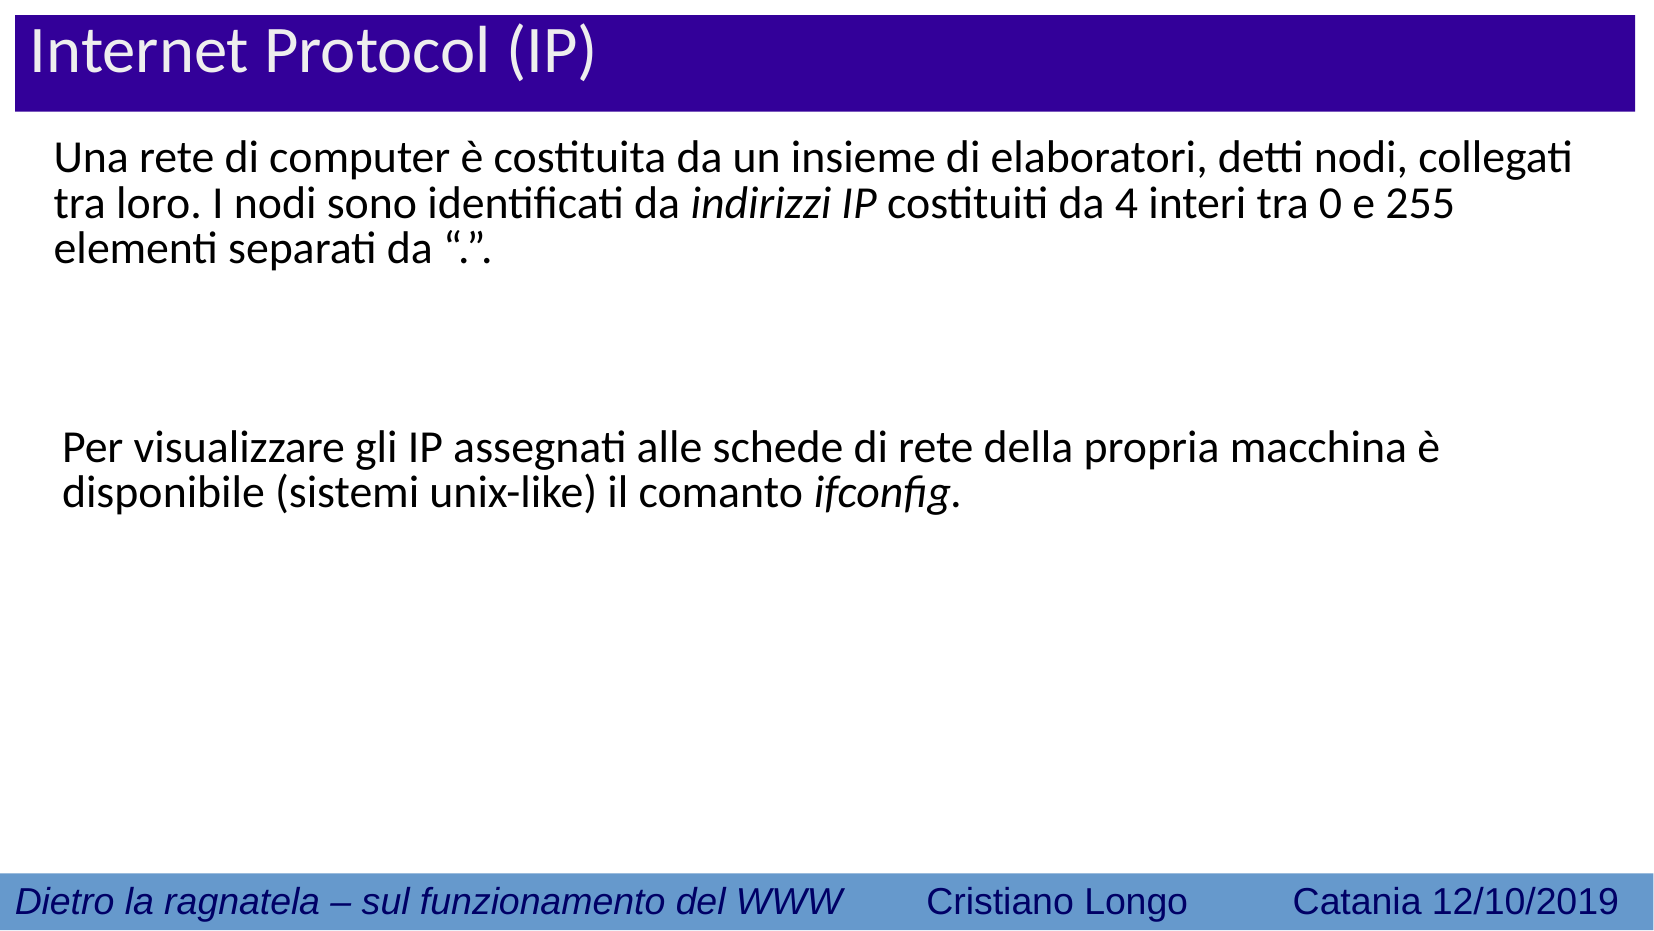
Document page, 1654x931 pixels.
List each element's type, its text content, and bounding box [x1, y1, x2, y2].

text_box Dietro la ragnatela – sul funzionamento del WWW Cristiano Longo Catania 12/10/2019 [0, 873, 1654, 931]
text_box Internet Protocol (IP) [15, 15, 1636, 112]
text_box Una rete di computer è costituita da un insieme di elaboratori, detti nodi, collegati tra loro. I nodi sono identificati da indirizzi IP costituiti da 4 interi tra 0 e 255 elementi separati da “.”. [38, 130, 1627, 329]
text_box Per visualizzare gli IP assegnati alle schede di rete della propria macchina è disponibile (sistemi unix-like) il comanto ifconfig. [47, 420, 1584, 538]
